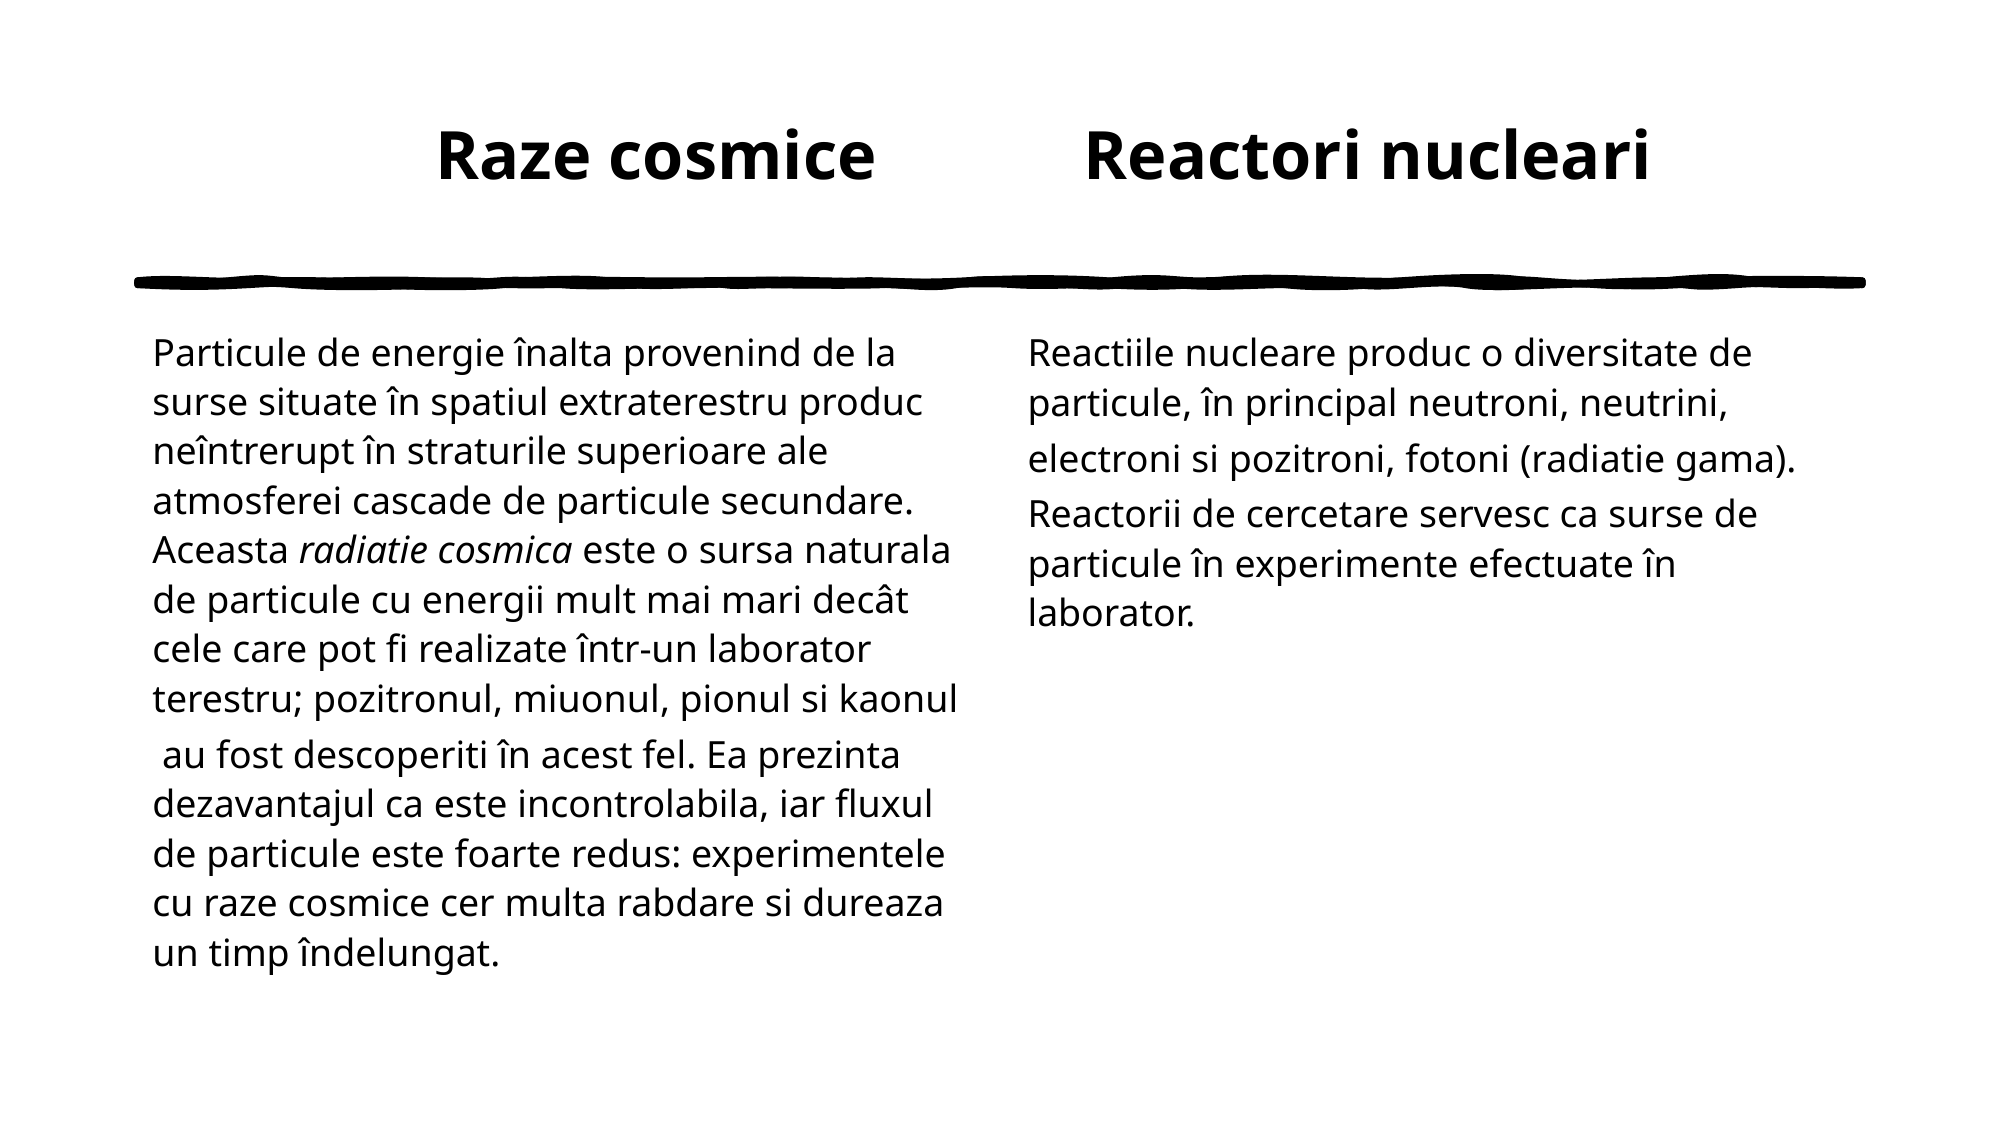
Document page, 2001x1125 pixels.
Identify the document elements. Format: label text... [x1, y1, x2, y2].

title Raze cosmice Reactori nucleari [137, 59, 1863, 278]
list Reactiile nucleare produc o diversitate de particule, în principal neutroni, neutrini, electroni si pozitroni, fotoni (radiatie gama). Reactorii de cercetare servesc ca surse de particule în experimente efectuate în laborator. [1012, 316, 1863, 1014]
list Particule de energie înalta provenind de la surse situate în spatiul extraterestru produc neîntrerupt în straturile superioare ale atmosferei cascade de particule secundare. Aceasta radiatie cosmica este o sursa naturala de particule cu energii mult mai mari decât cele care pot fi realizate într-un laborator terestru; pozitronul, miuonul, pionul si kaonul au fost descoperiti în acest fel. Ea prezinta dezavantajul ca este incontrolabila, iar fluxul de particule este foarte redus: experimentele cu raze cosmice cer multa rabdare si dureaza un timp îndelungat. [137, 316, 988, 1014]
